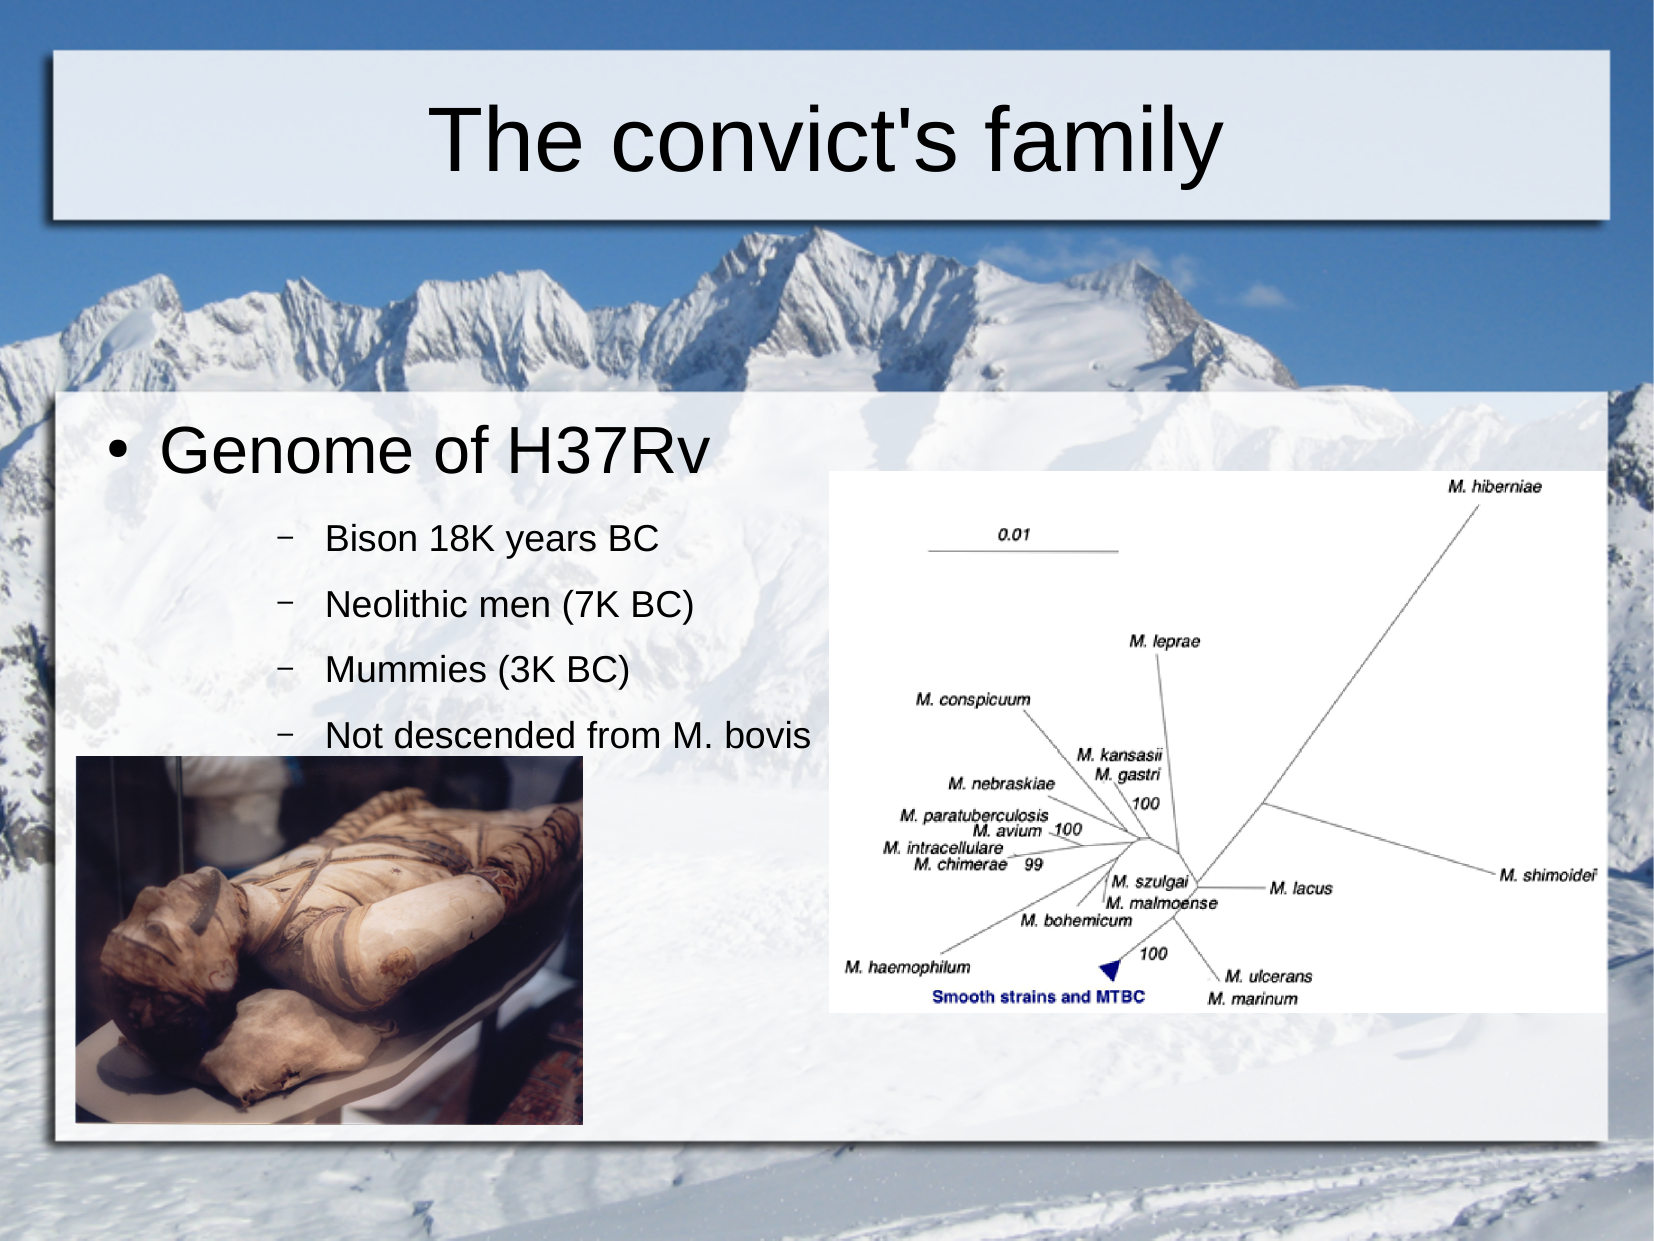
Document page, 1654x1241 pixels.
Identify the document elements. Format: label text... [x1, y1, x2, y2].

list Genome of H37Rv Bison 18K years BC Neolithic men (7K BC) Mummies (3K BC) Not descended from M. bovis [88, 413, 812, 1218]
title The convict's family [59, 68, 1595, 212]
picture [0, 0, 1654, 1241]
